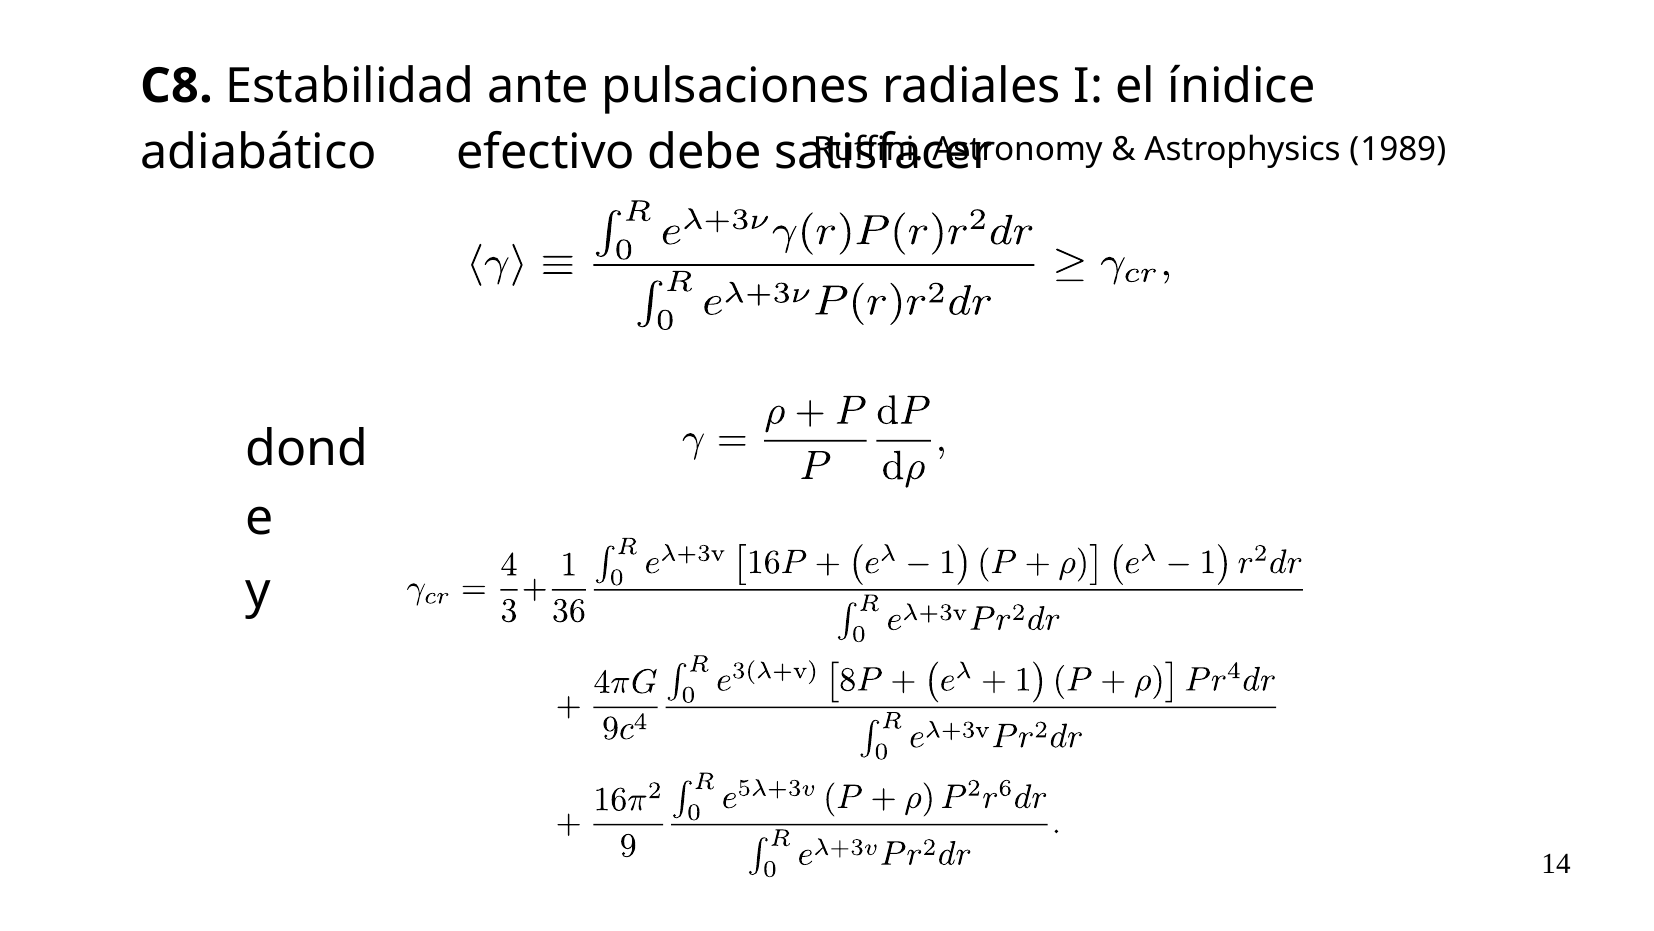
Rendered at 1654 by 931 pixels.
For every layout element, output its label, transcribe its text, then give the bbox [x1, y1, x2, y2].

text_box Ruffini. Astronomy & Astrophysics (1989) [798, 117, 1564, 178]
text_box [682, 395, 944, 488]
list C8. Estabilidad ante pulsaciones radiales I: el ínidice adiabático efectivo debe satisfacer [71, 51, 1561, 184]
text_box [407, 537, 1303, 878]
text_box y [230, 546, 396, 621]
text_box donde [230, 405, 396, 480]
text_box [468, 200, 1170, 330]
